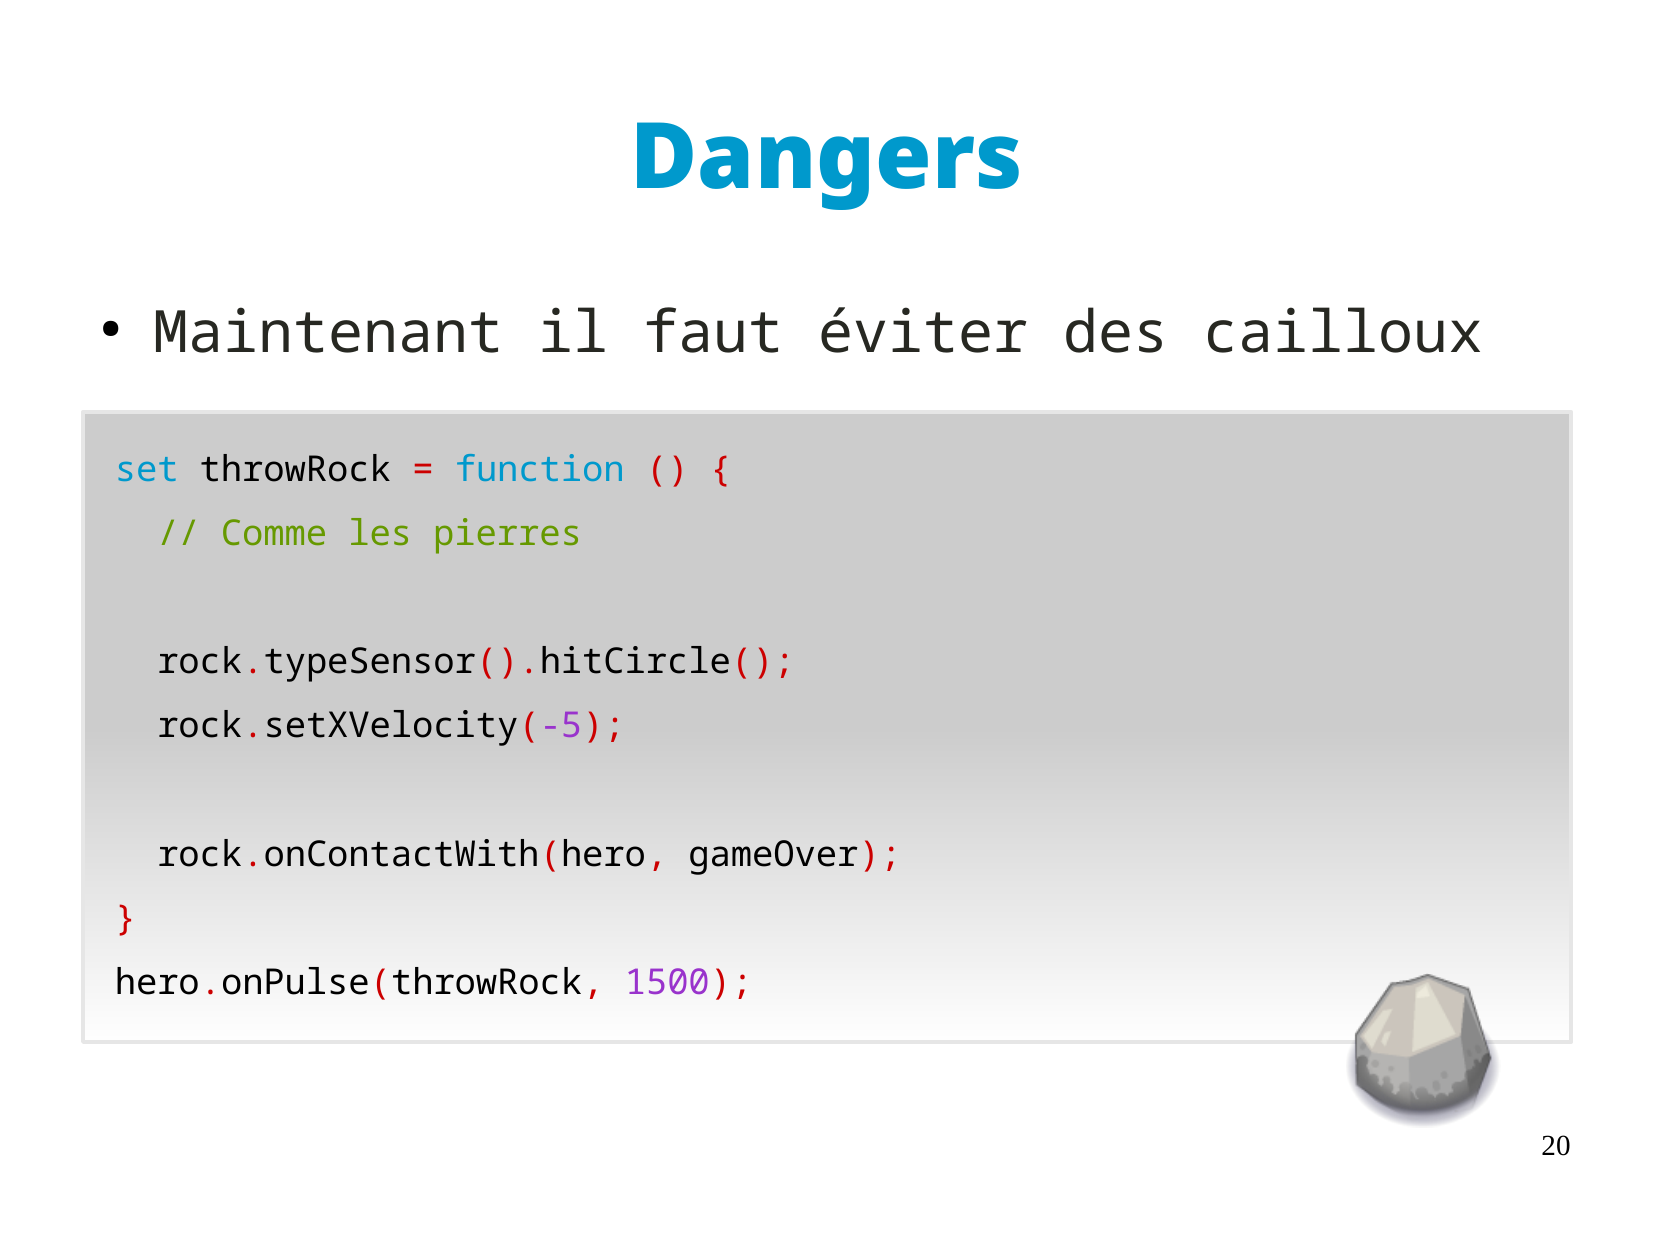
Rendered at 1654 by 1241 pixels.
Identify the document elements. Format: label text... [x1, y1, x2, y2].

picture [1346, 973, 1501, 1128]
title Dangers [82, 49, 1571, 257]
list Maintenant il faut éviter des cailloux [82, 290, 1571, 410]
list set throwRock = function () { // Comme les pierres rock.typeSensor().hitCircle(); rock.setXVelocity(-5); rock.onContactWith(hero, gameOver); } hero.onPulse(throwRock, 1500); [83, 411, 1572, 1042]
